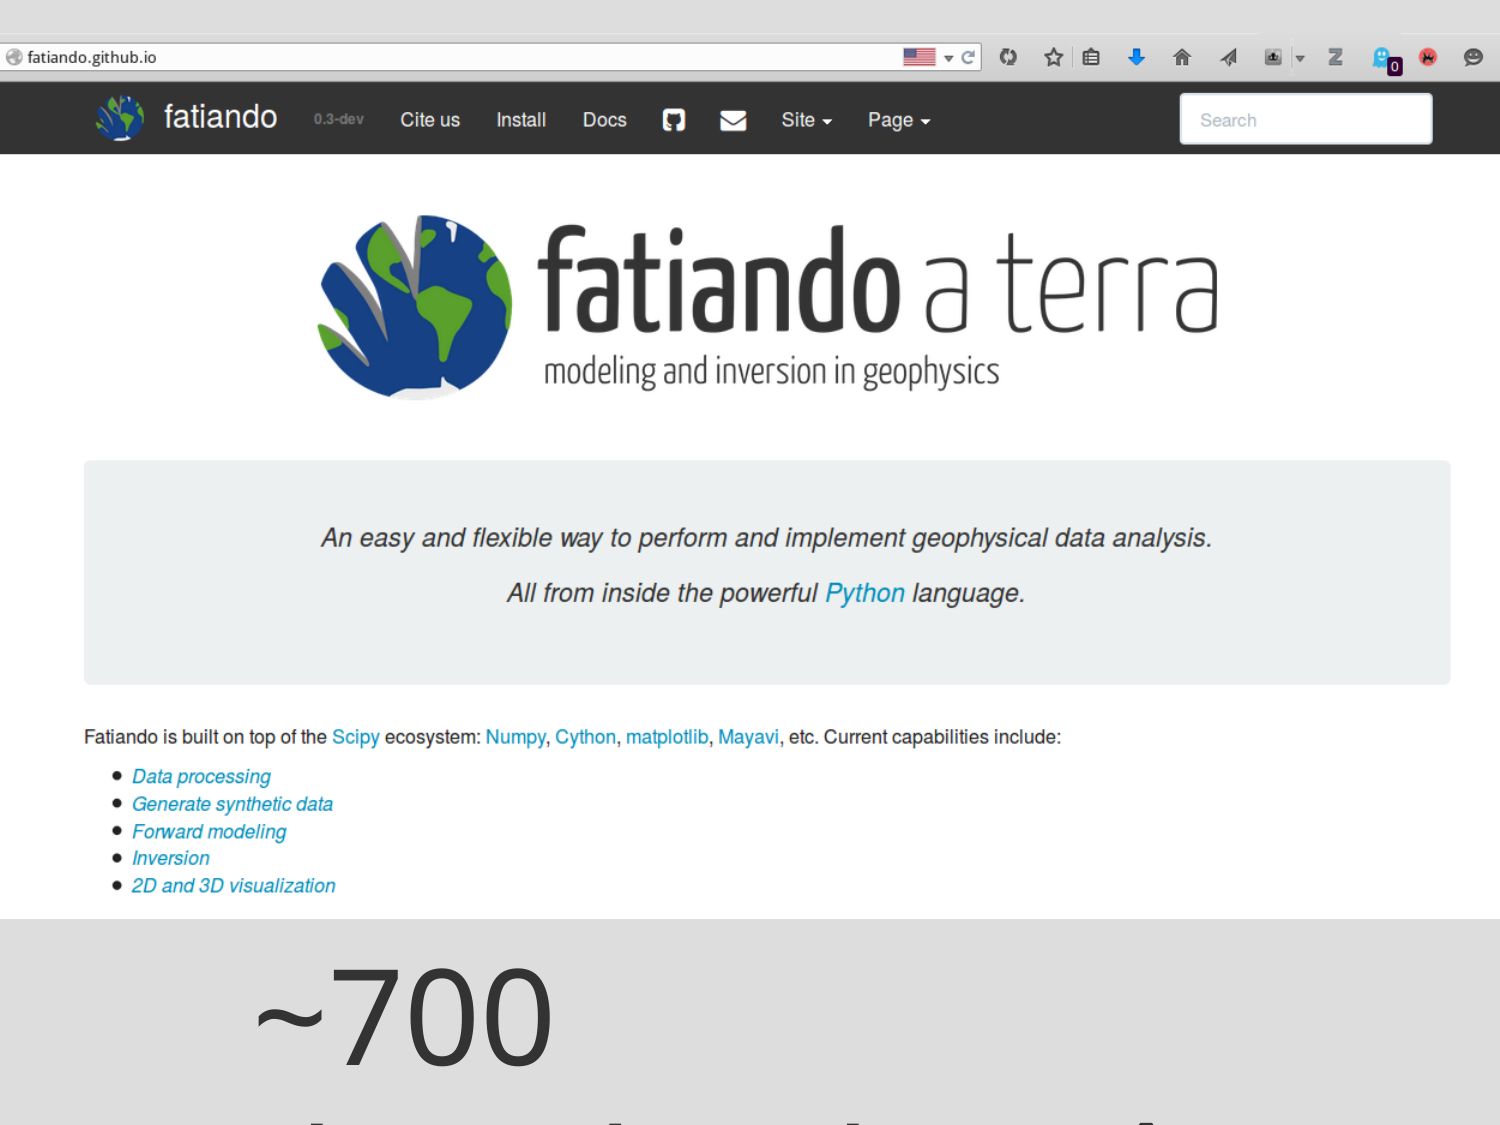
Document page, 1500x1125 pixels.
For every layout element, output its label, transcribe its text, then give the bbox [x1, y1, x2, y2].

title ~700 downloads/mês [75, 918, 1425, 1114]
picture [0, 33, 1500, 919]
